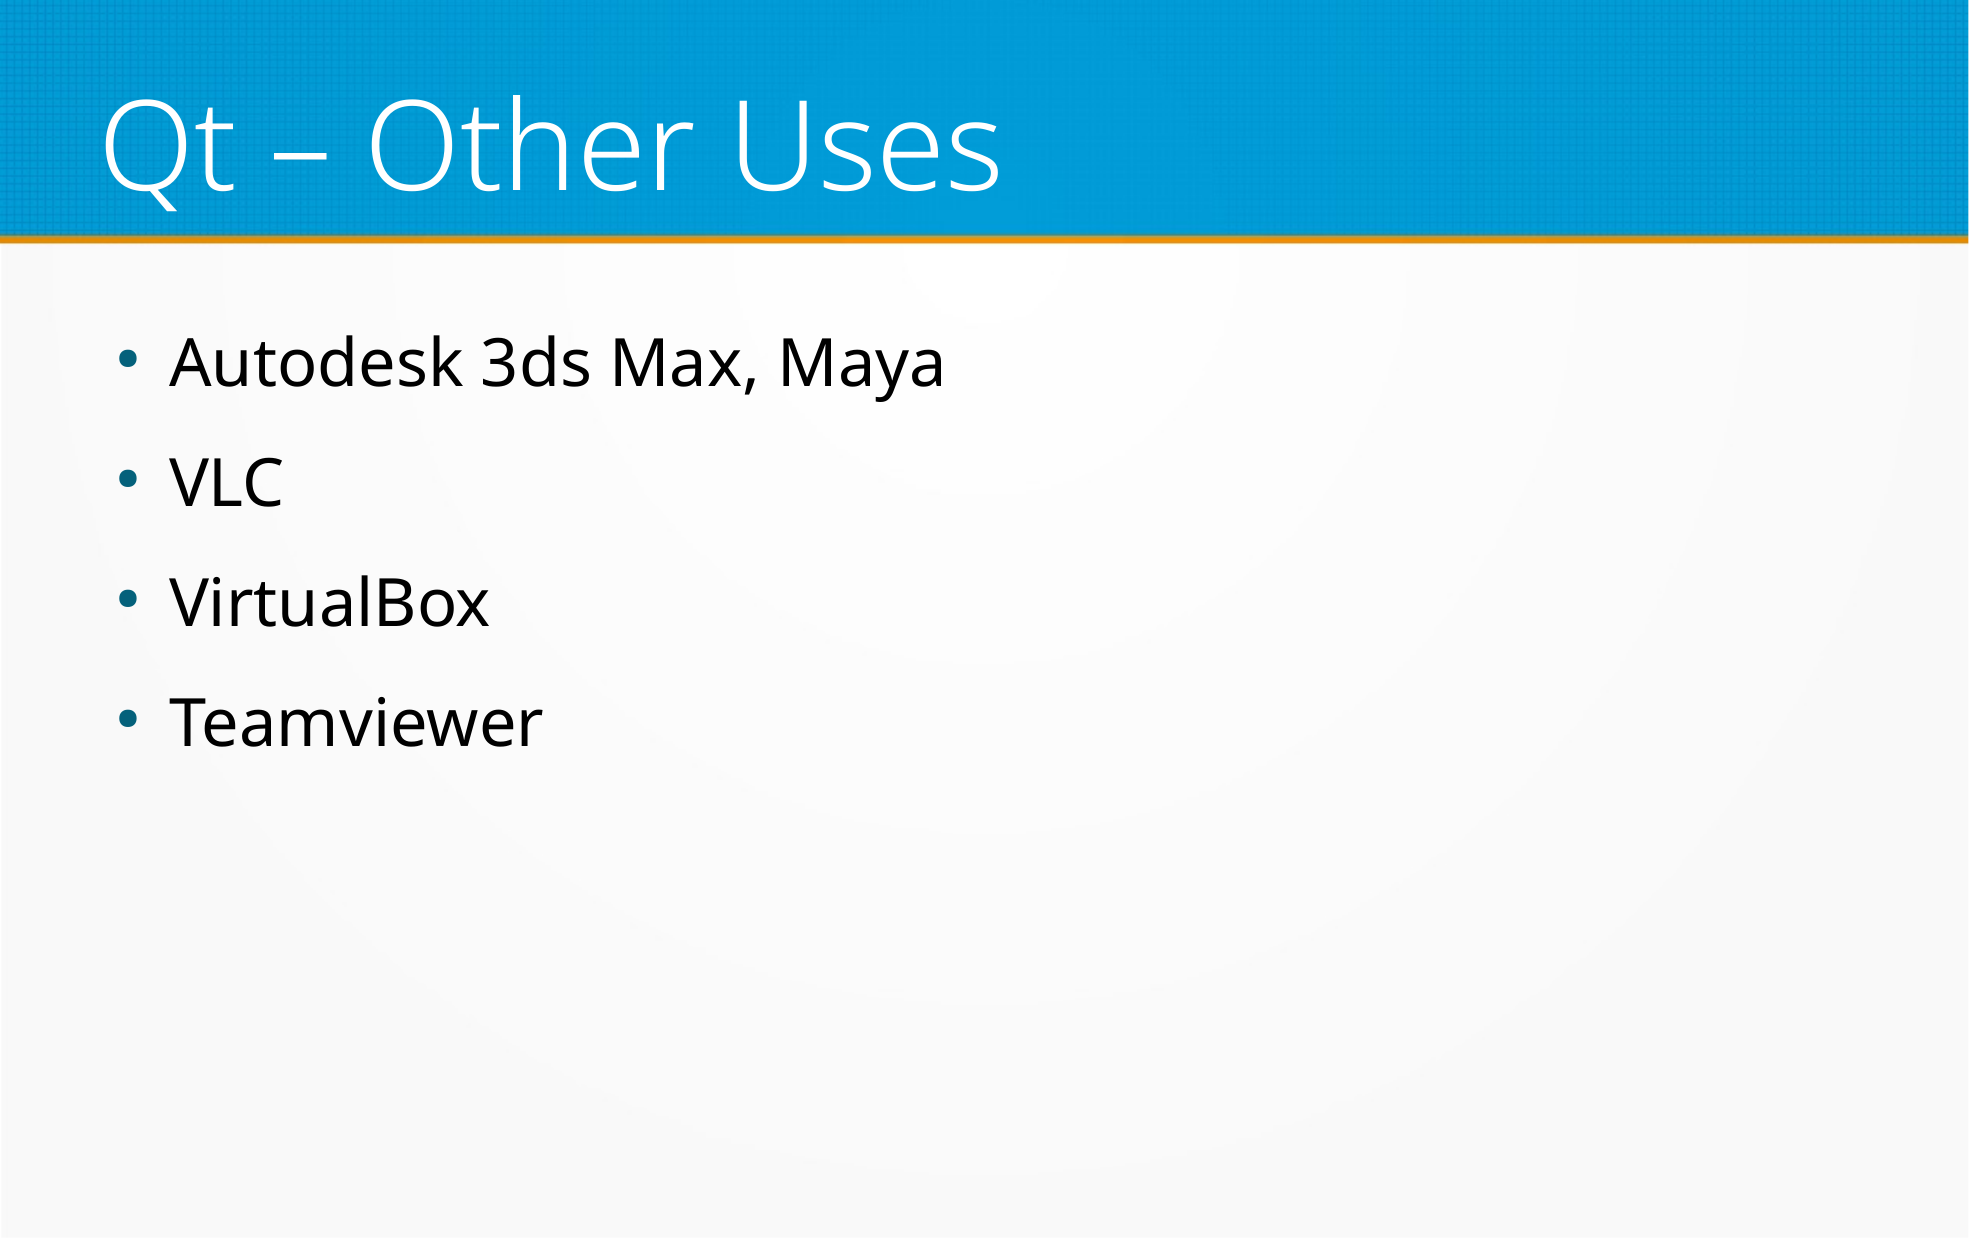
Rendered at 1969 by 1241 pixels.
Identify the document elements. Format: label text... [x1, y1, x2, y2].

list Autodesk 3ds Max, Maya VLC VirtualBox Teamviewer [98, 315, 1861, 1081]
picture [0, 233, 1969, 1241]
title Qt – Other Uses [98, 19, 1870, 227]
